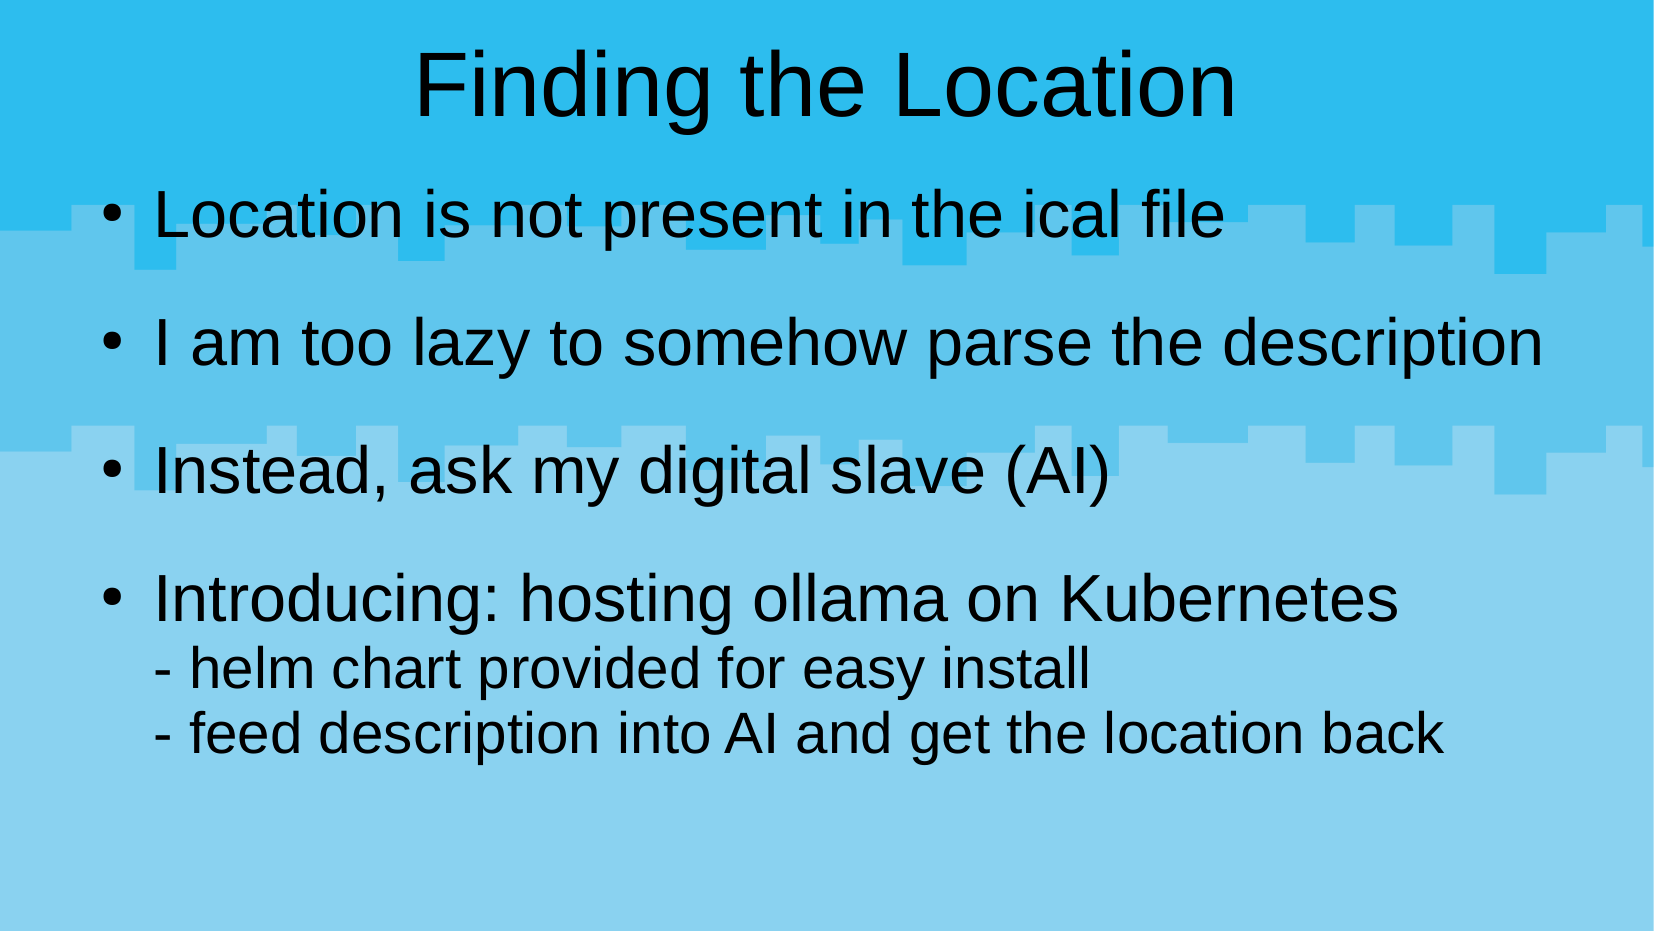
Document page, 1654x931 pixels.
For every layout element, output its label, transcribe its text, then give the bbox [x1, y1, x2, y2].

title Finding the Location [82, 7, 1571, 163]
list Location is not present in the ical file I am too lazy to somehow parse the description Instead, ask my digital slave (AI) Introducing: hosting ollama on Kubernetes - helm chart provided for easy install - feed description into AI and get the location back [82, 177, 1571, 827]
picture [0, 0, 1654, 931]
